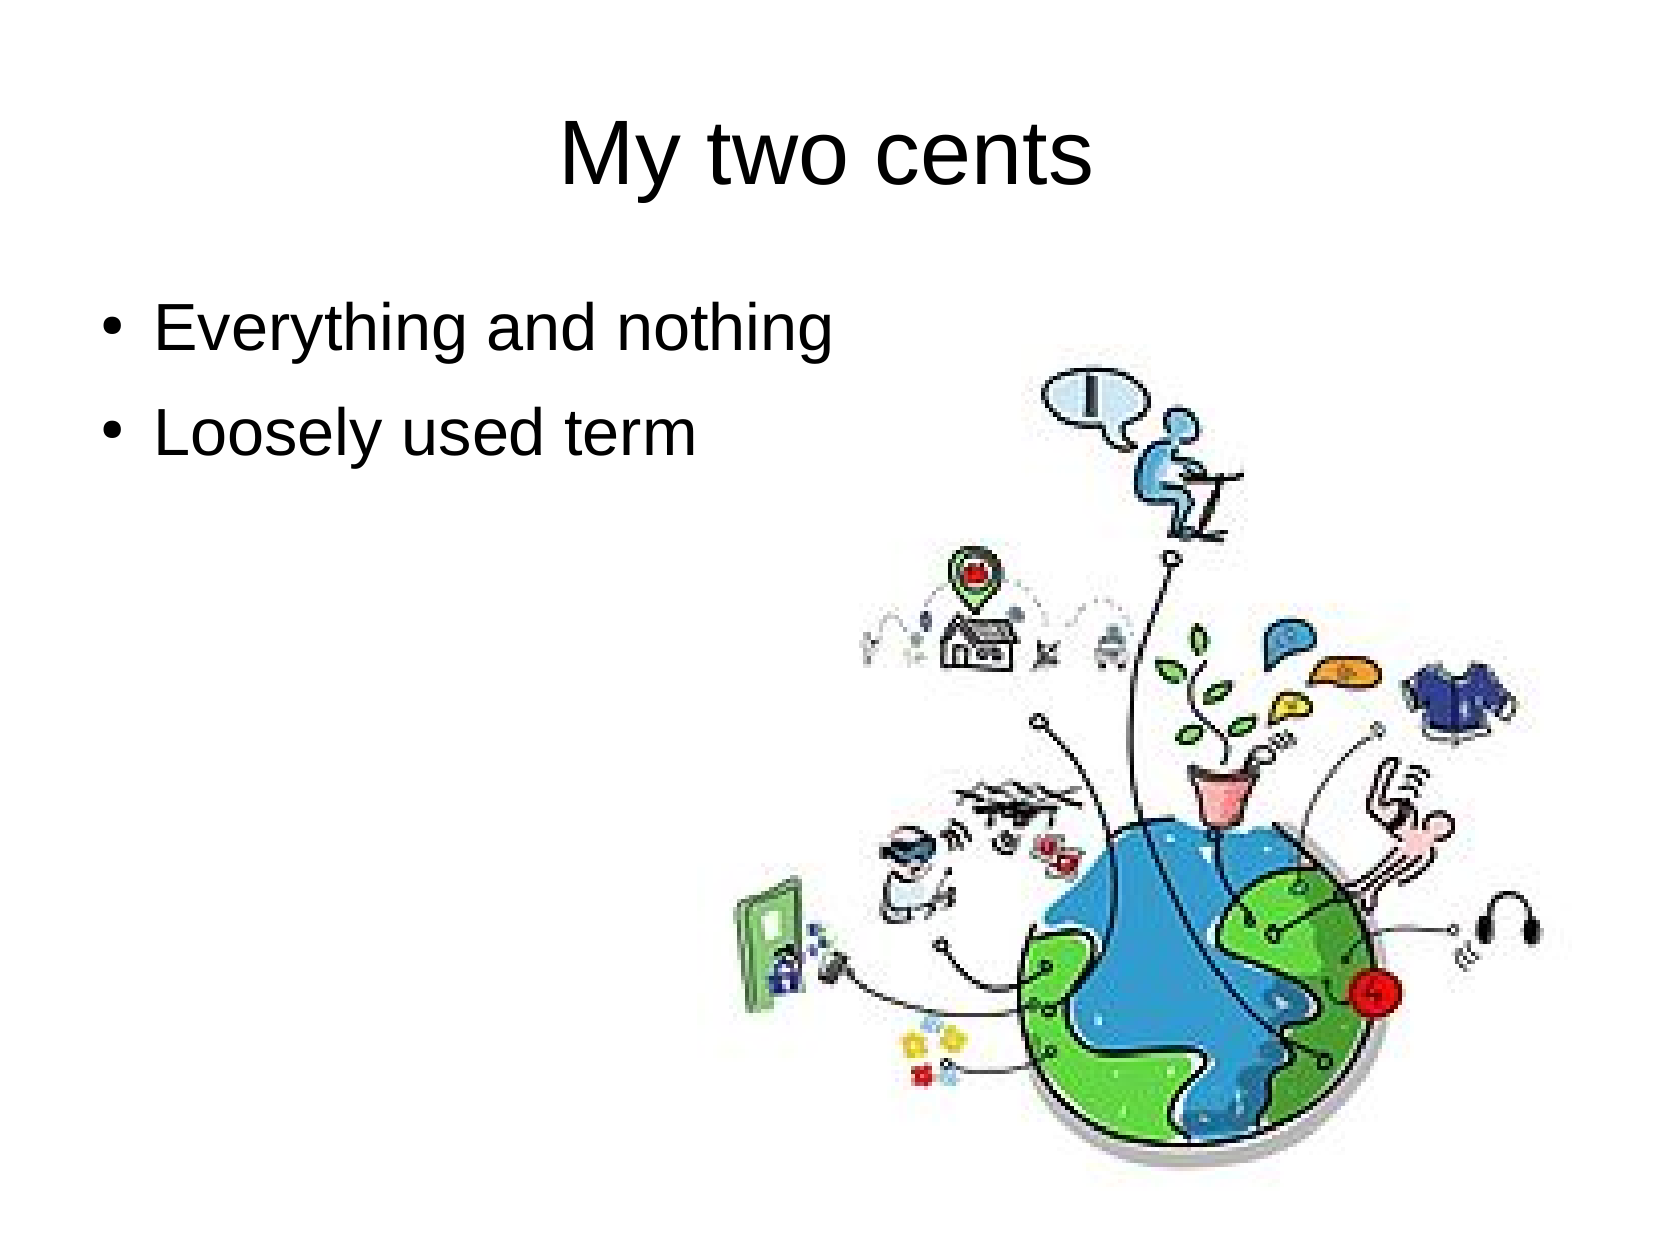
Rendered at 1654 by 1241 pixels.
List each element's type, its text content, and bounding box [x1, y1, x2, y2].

list Everything and nothing Loosely used term [82, 290, 1571, 1010]
title My two cents [82, 49, 1571, 257]
picture [697, 344, 1589, 1200]
